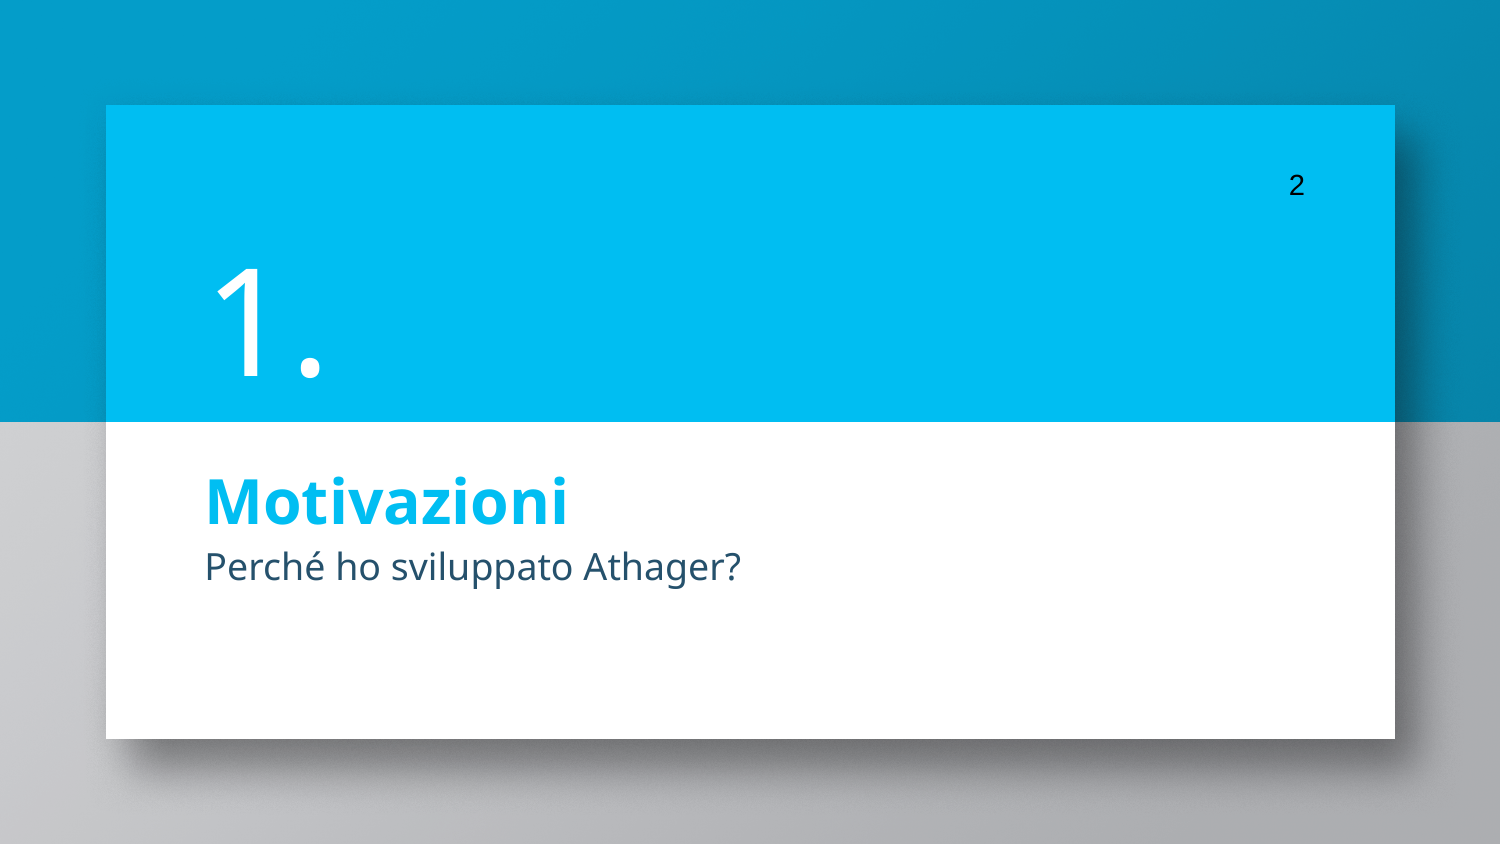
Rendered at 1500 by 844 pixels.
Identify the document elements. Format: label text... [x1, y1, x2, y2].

slide_number <numero> [1273, 106, 1364, 217]
subtitle Perché ho sviluppato Athager? [189, 528, 1311, 658]
title Motivazioni [189, 447, 1311, 528]
text_box 1. [189, 142, 474, 422]
picture [0, 423, 1500, 844]
